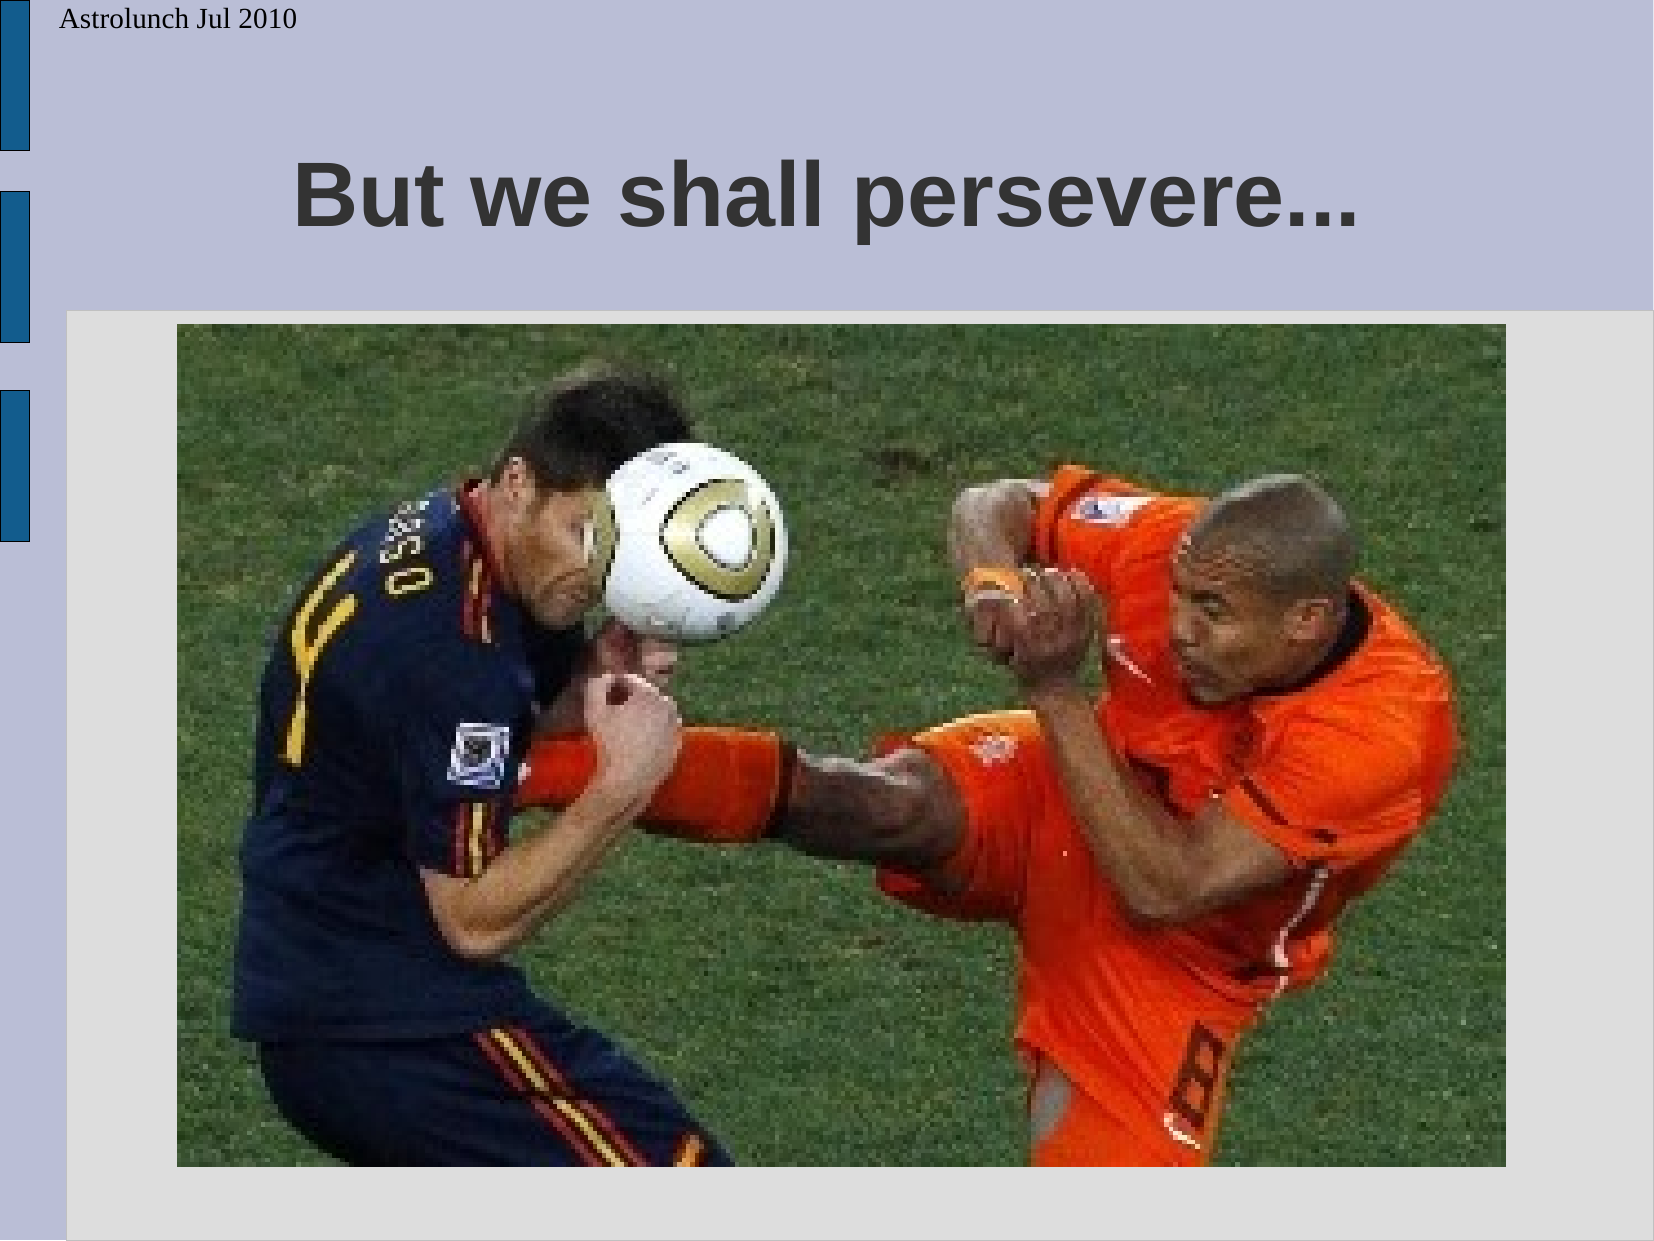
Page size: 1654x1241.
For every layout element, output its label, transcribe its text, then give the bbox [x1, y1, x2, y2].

title But we shall persevere... [121, 91, 1534, 299]
picture [177, 324, 1506, 1167]
